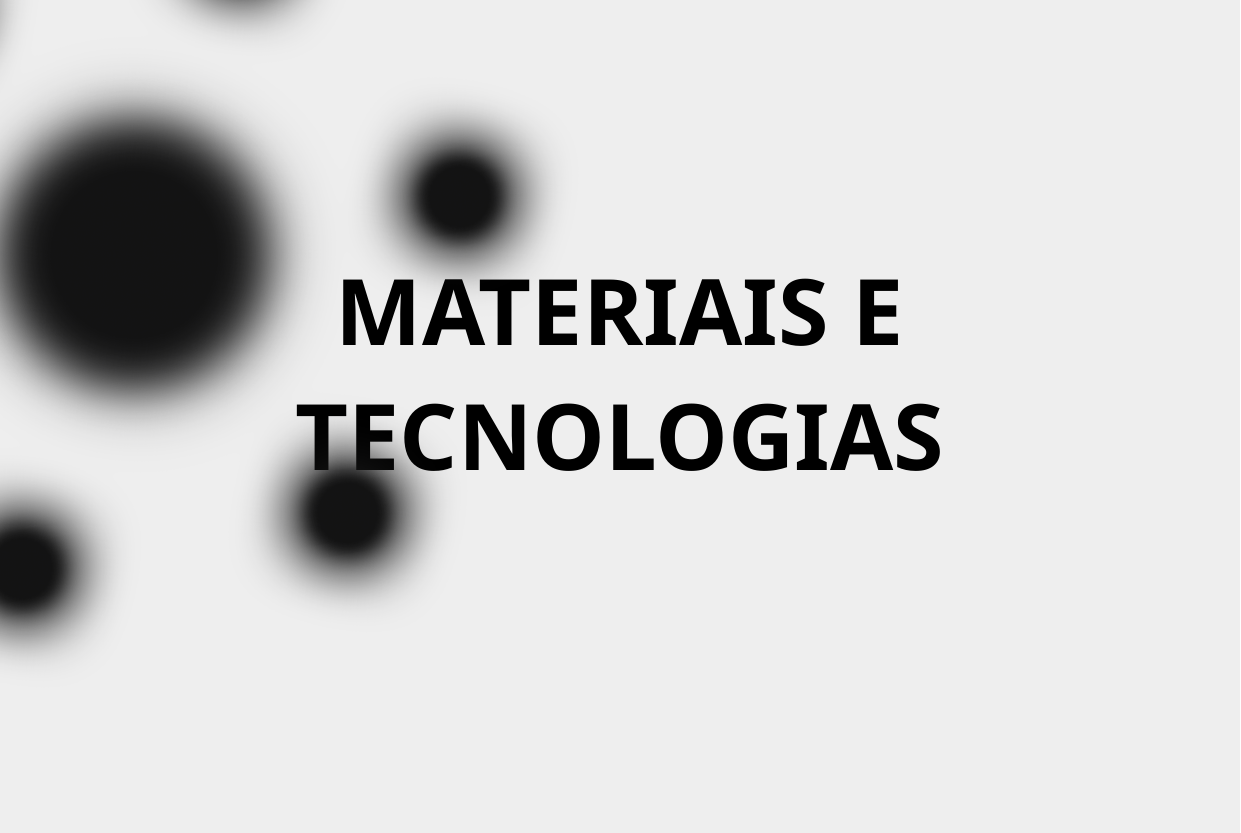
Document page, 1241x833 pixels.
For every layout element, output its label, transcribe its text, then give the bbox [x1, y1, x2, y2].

title MATERIAIS E TECNOLOGIAS [579, 256, 1099, 488]
picture [0, 0, 579, 688]
